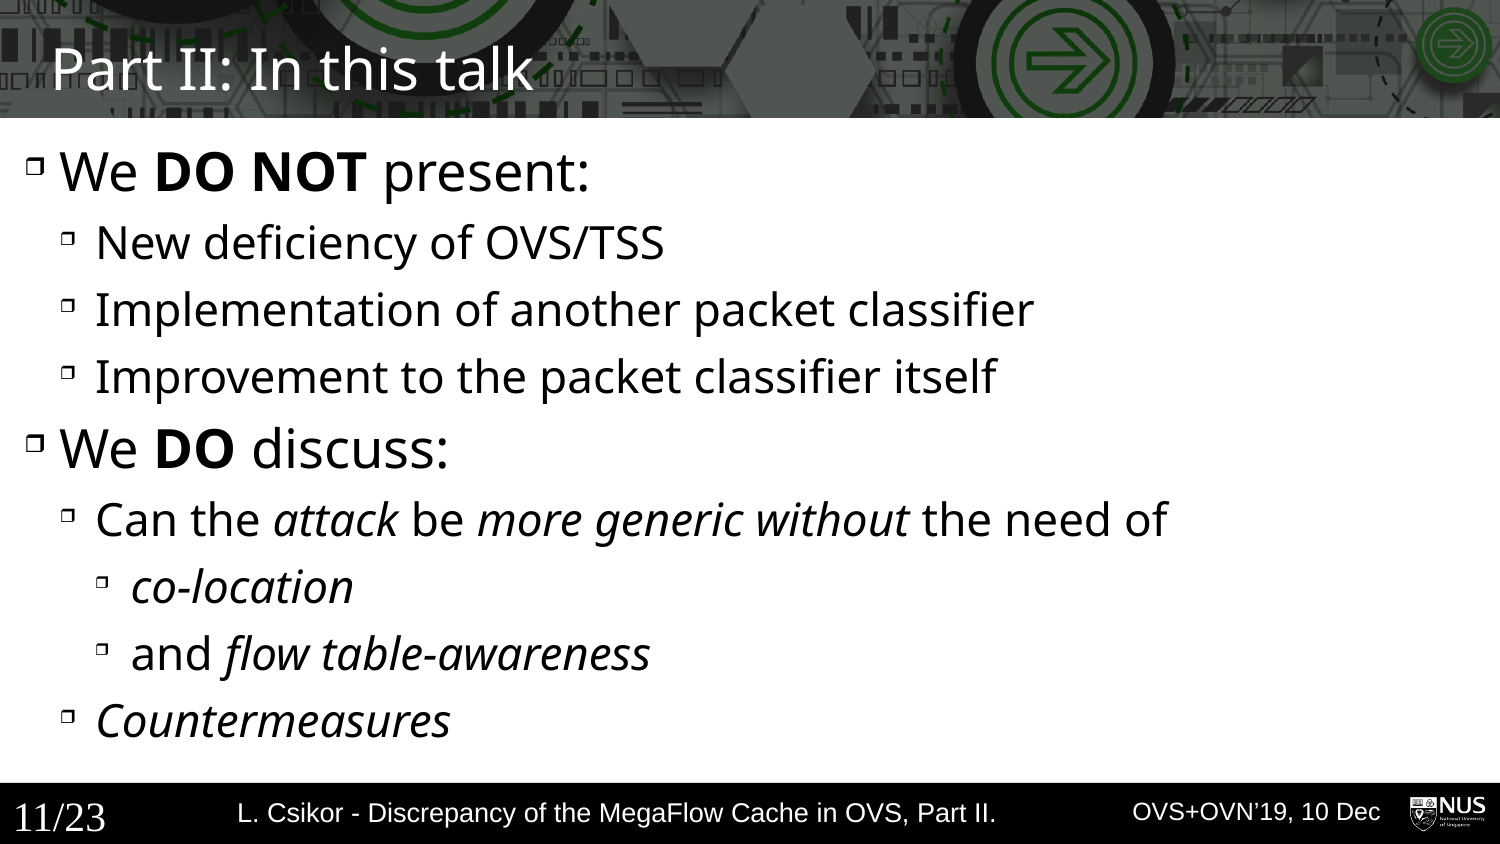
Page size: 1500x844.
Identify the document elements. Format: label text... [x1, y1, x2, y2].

picture [0, 0, 1500, 118]
text_box We DO NOT present: New deficiency of OVS/TSS Implementation of another packet classifier Improvement to the packet classifier itself We DO discuss: Can the attack be more generic without the need of co-location and flow table-awareness Countermeasures [9, 129, 1490, 770]
text_box Part II: In this talk [35, 37, 1386, 97]
picture [1395, 782, 1500, 844]
